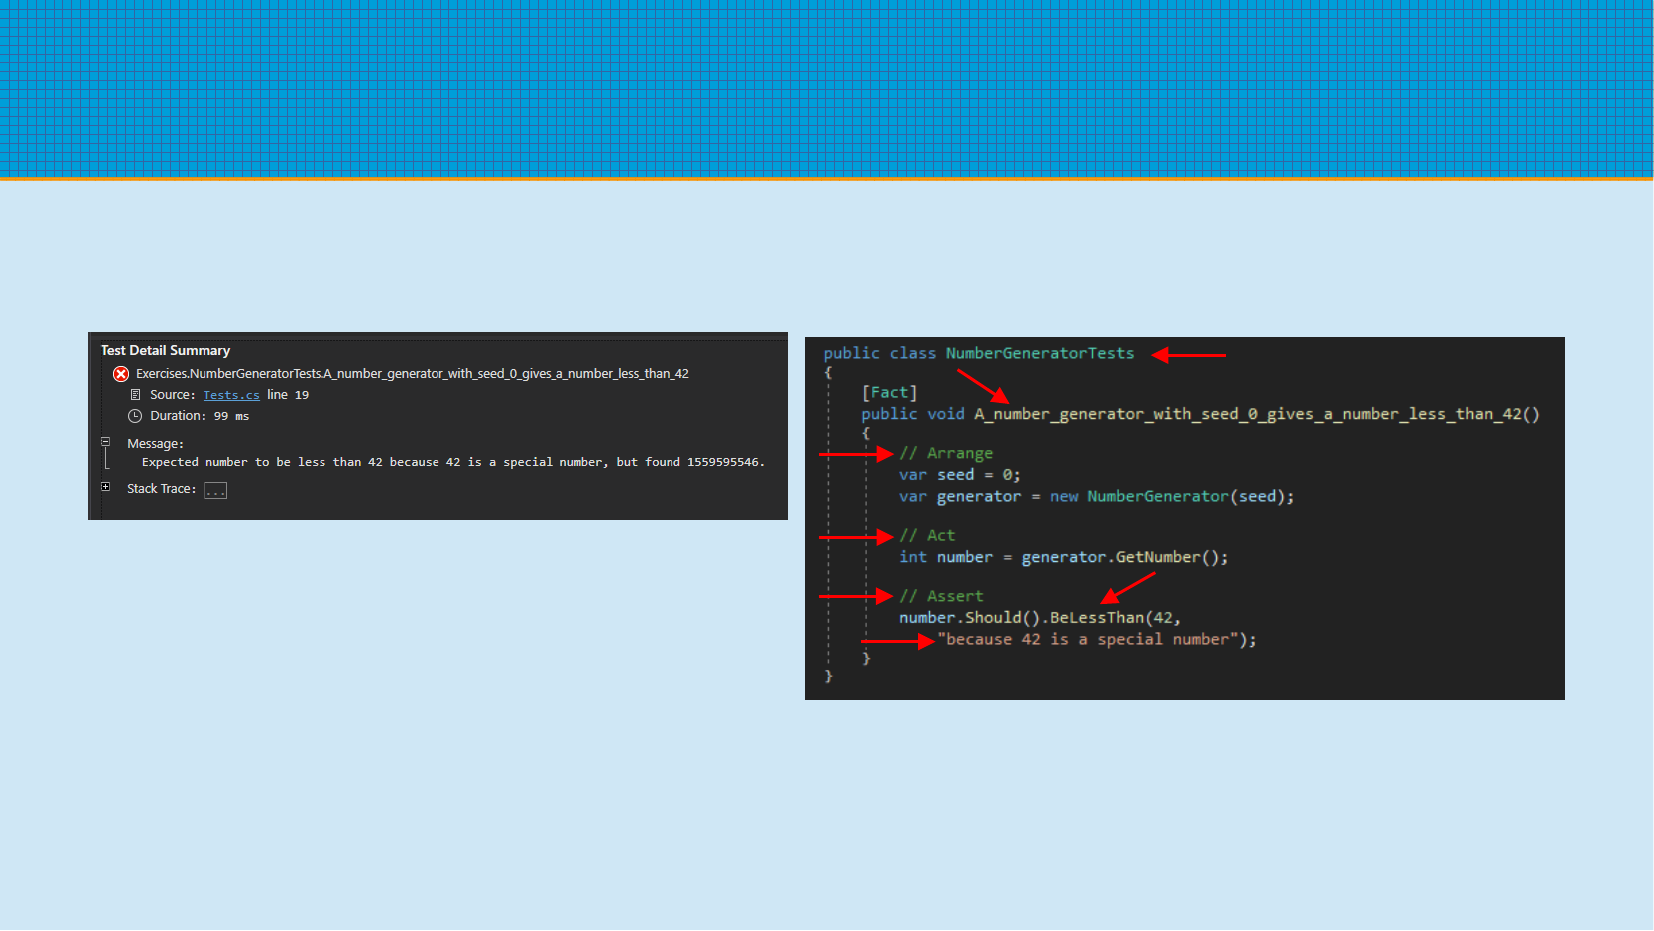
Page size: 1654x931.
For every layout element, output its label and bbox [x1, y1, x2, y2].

picture [805, 337, 1565, 700]
picture [88, 332, 788, 520]
